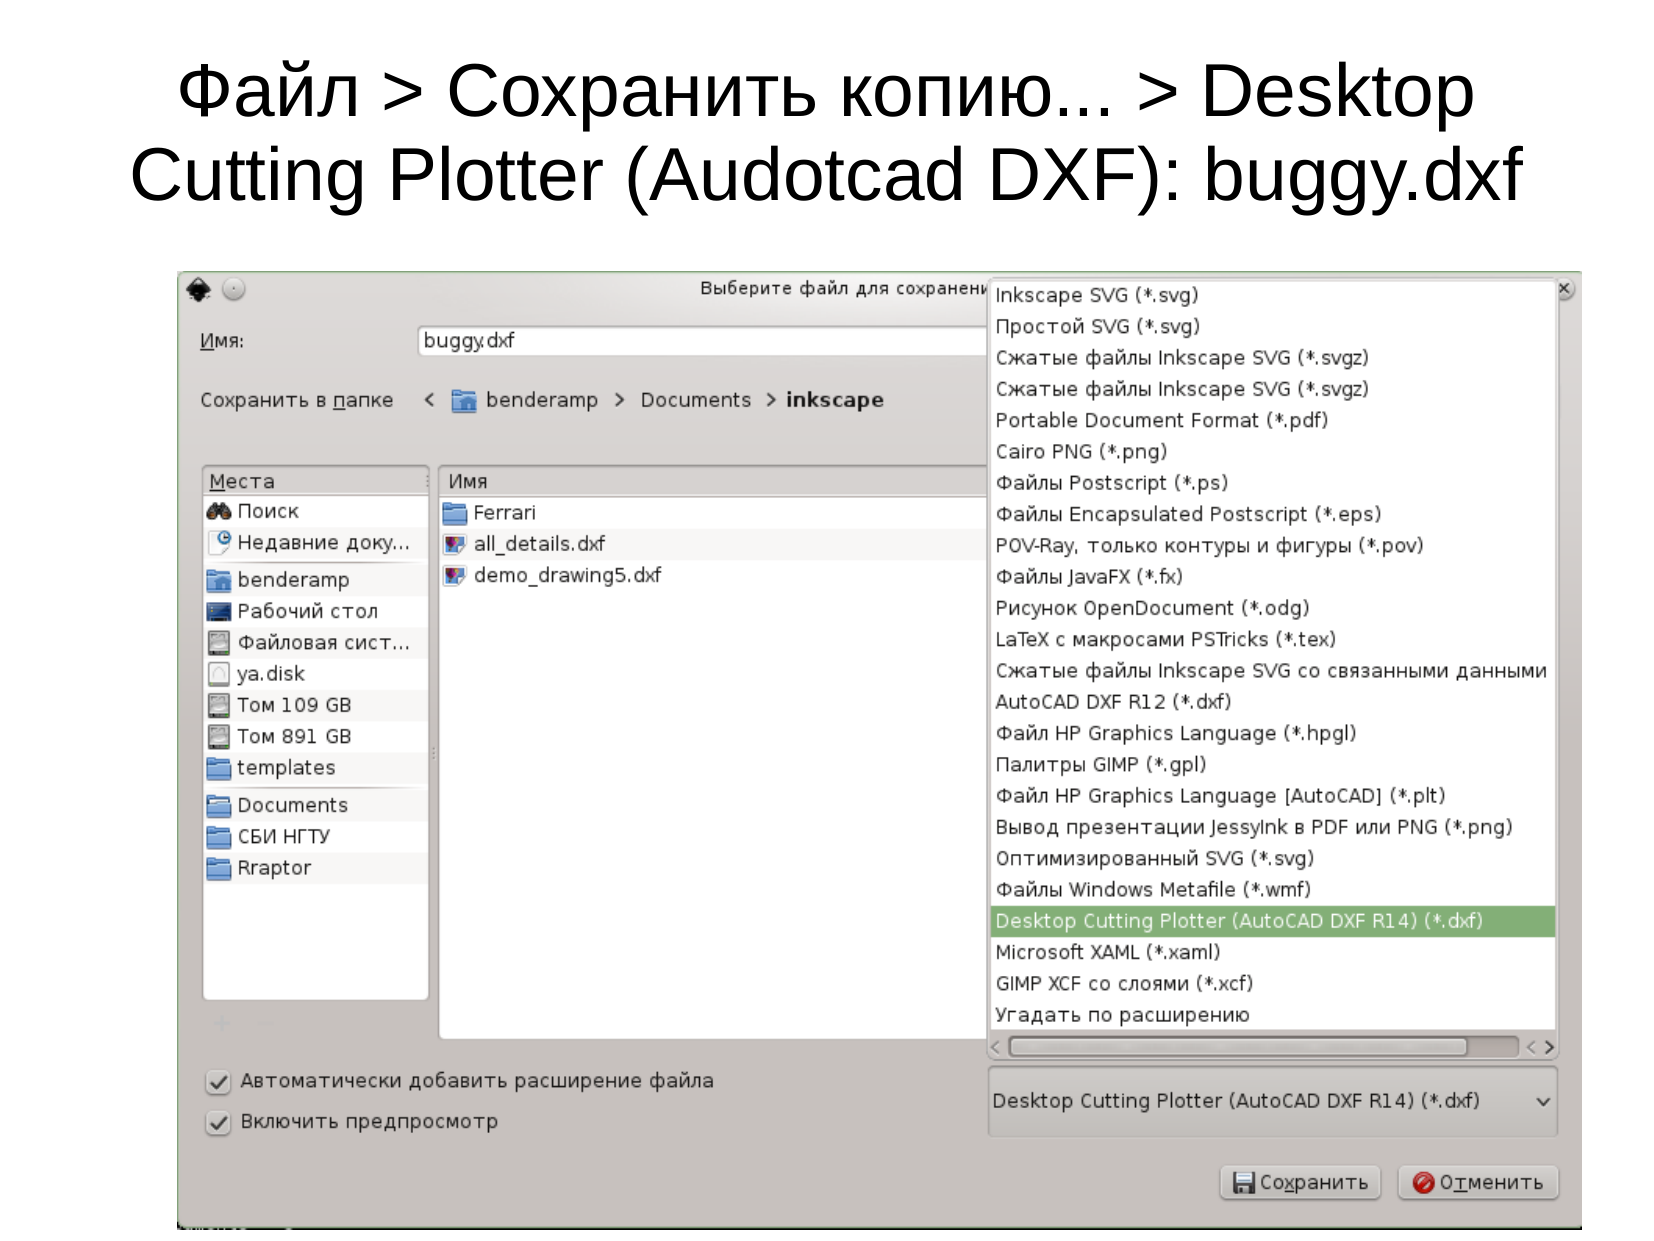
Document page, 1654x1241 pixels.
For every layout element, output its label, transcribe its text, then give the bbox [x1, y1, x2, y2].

title Файл > Сохранить копию... > Desktop Cutting Plotter (Audotcad DXF): buggy.dxf [82, 29, 1571, 237]
picture [177, 271, 1582, 1230]
